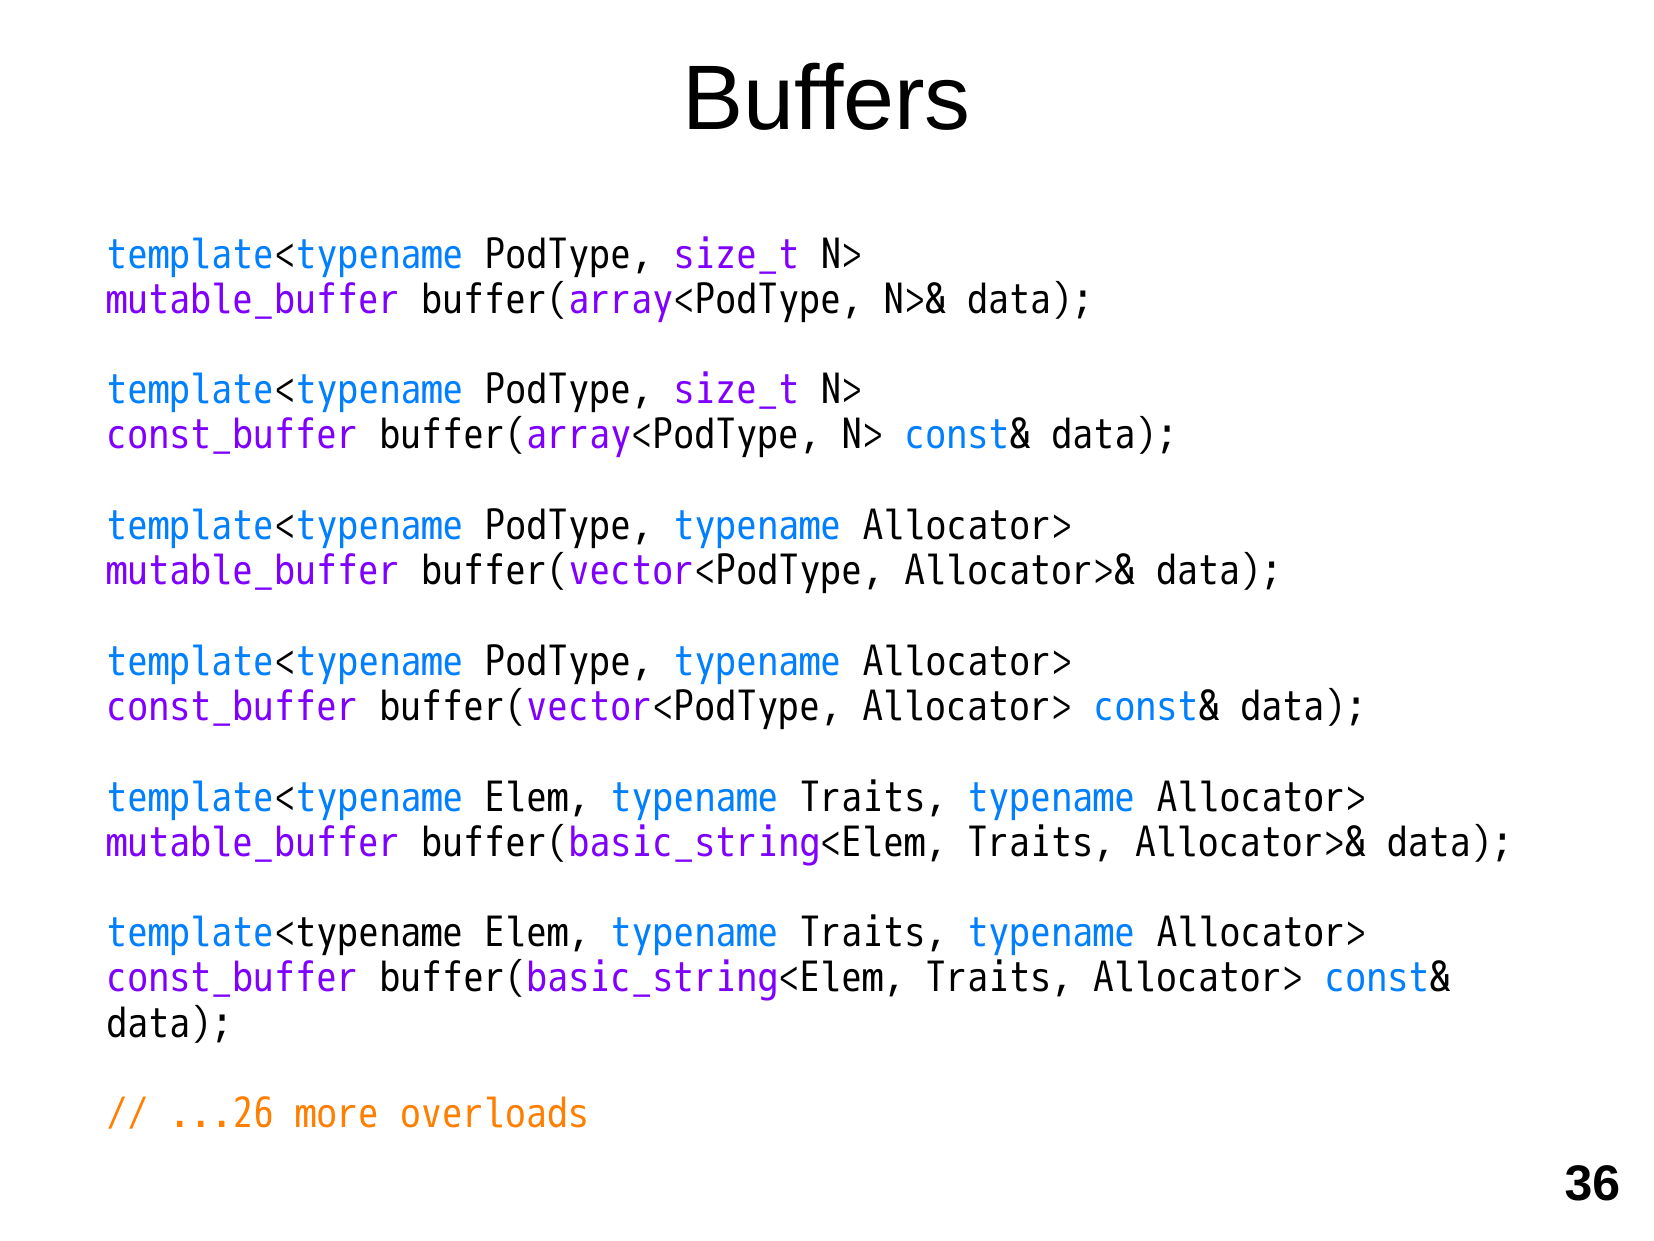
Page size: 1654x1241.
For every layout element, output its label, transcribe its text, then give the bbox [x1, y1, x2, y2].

text_box template<typename PodType, size_t N> mutable_buffer buffer(array<PodType, N>& data); template<typename PodType, size_t N> const_buffer buffer(array<PodType, N> const& data); template<typename PodType, typename Allocator> mutable_buffer buffer(vector<PodType, Allocator>& data); template<typename PodType, typename Allocator> const_buffer buffer(vector<PodType, Allocator> const& data); template<typename Elem, typename Traits, typename Allocator> mutable_buffer buffer(basic_string<Elem, Traits, Allocator>& data); template<typename Elem, typename Traits, typename Allocator> const_buffer buffer(basic_string<Elem, Traits, Allocator> const& data); // ...26 more overloads [91, 225, 1562, 1140]
title Buffers [82, 15, 1571, 181]
